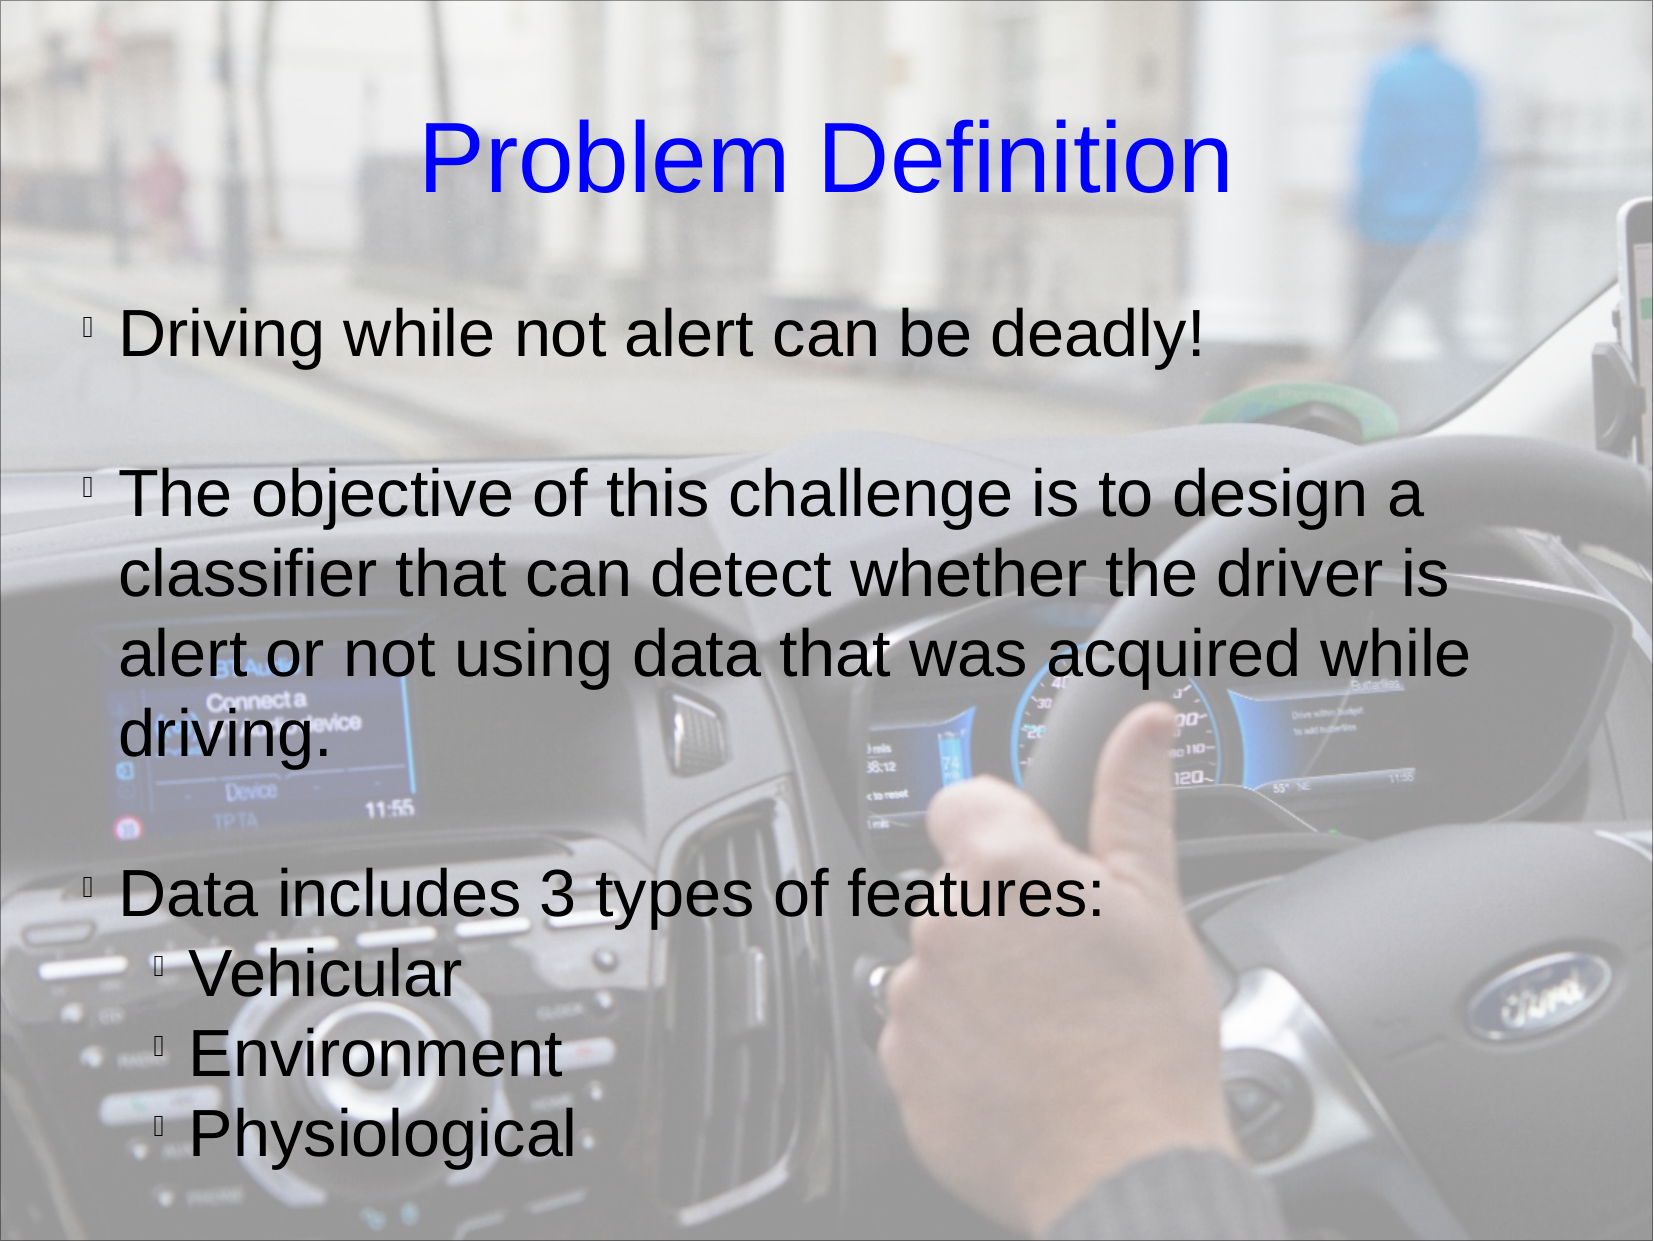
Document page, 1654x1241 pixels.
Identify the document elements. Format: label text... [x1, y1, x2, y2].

text_box Driving while not alert can be deadly! The objective of this challenge is to design a classifier that can detect whether the driver is alert or not using data that was acquired while driving. Data includes 3 types of features: Vehicular Environment Physiological [82, 290, 1571, 1113]
text_box Problem Definition [82, 49, 1571, 257]
picture [0, 0, 1653, 1241]
